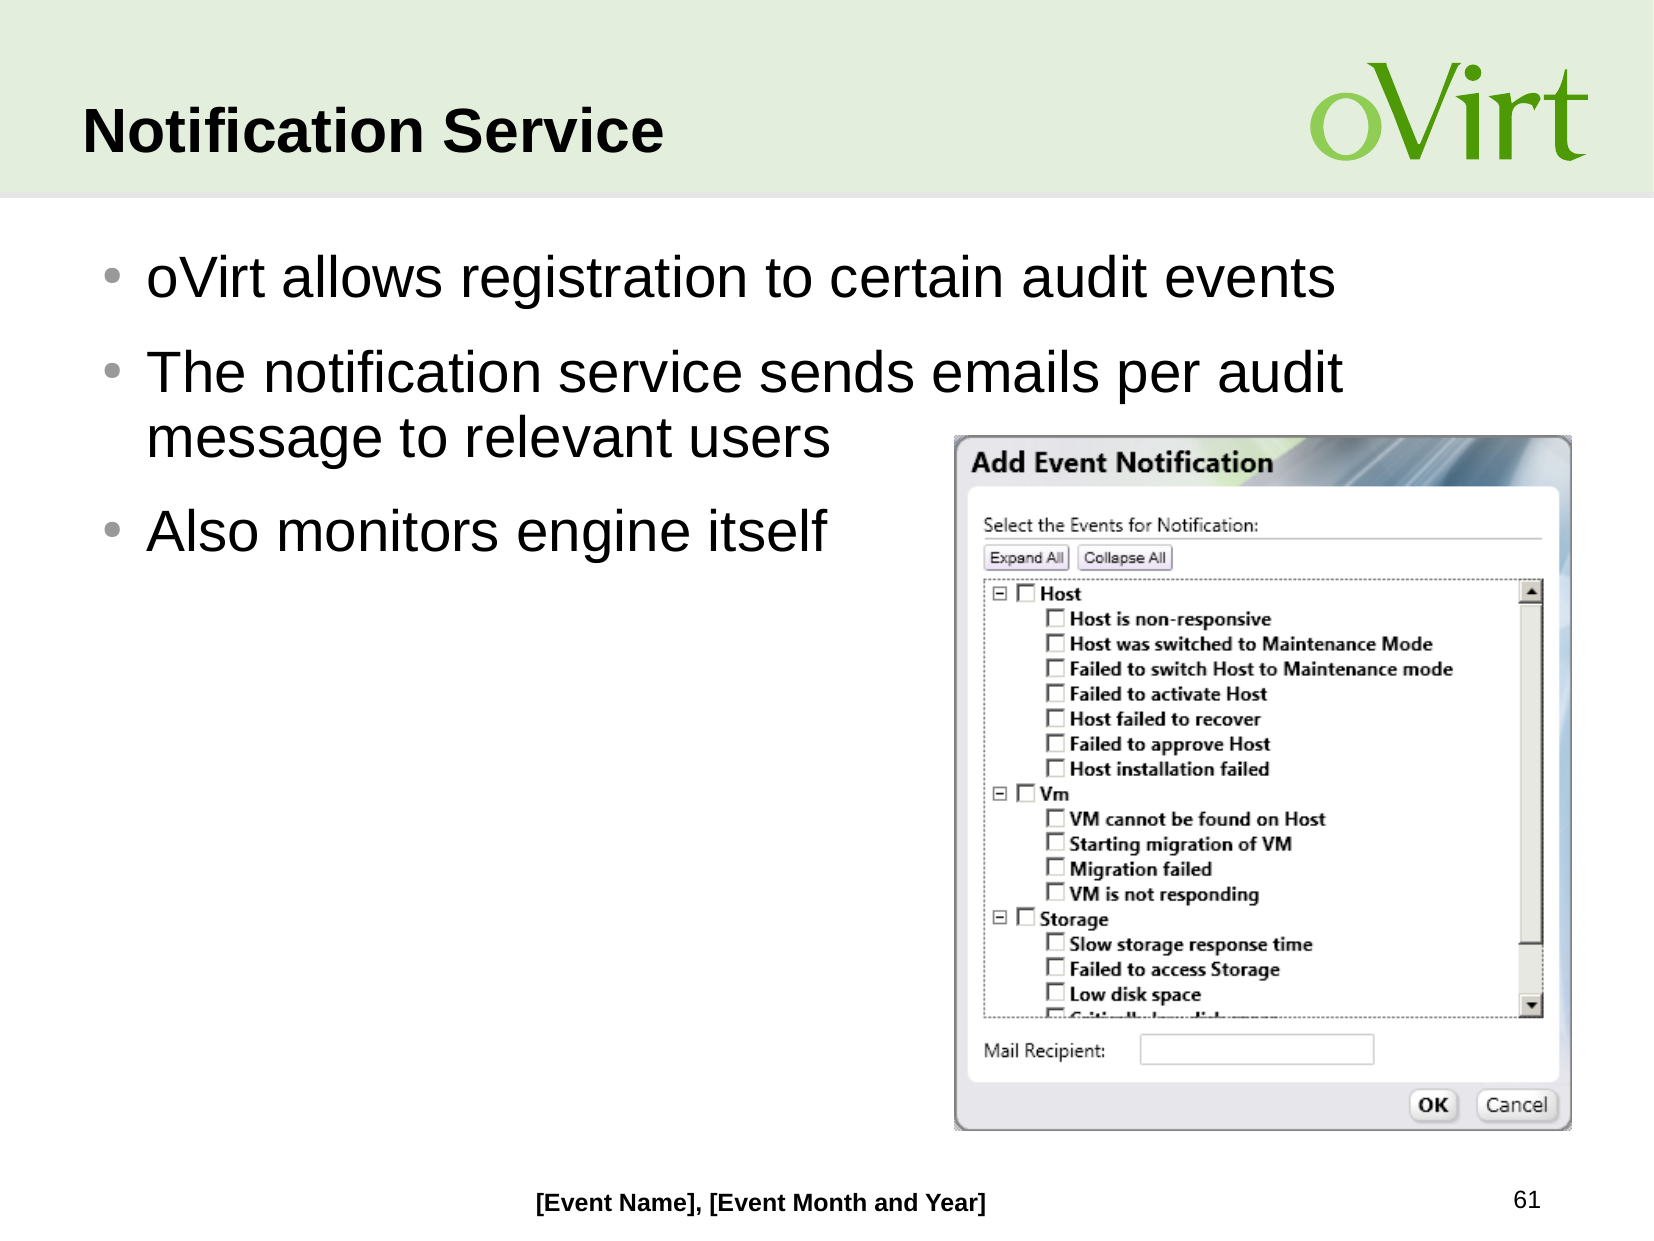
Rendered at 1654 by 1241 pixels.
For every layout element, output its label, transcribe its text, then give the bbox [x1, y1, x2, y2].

picture [954, 435, 1572, 1131]
title Notification Service [82, 37, 1571, 226]
list oVirt allows registration to certain audit events The notification service sends emails per audit message to relevant users Also monitors engine itself [86, 244, 1576, 1039]
